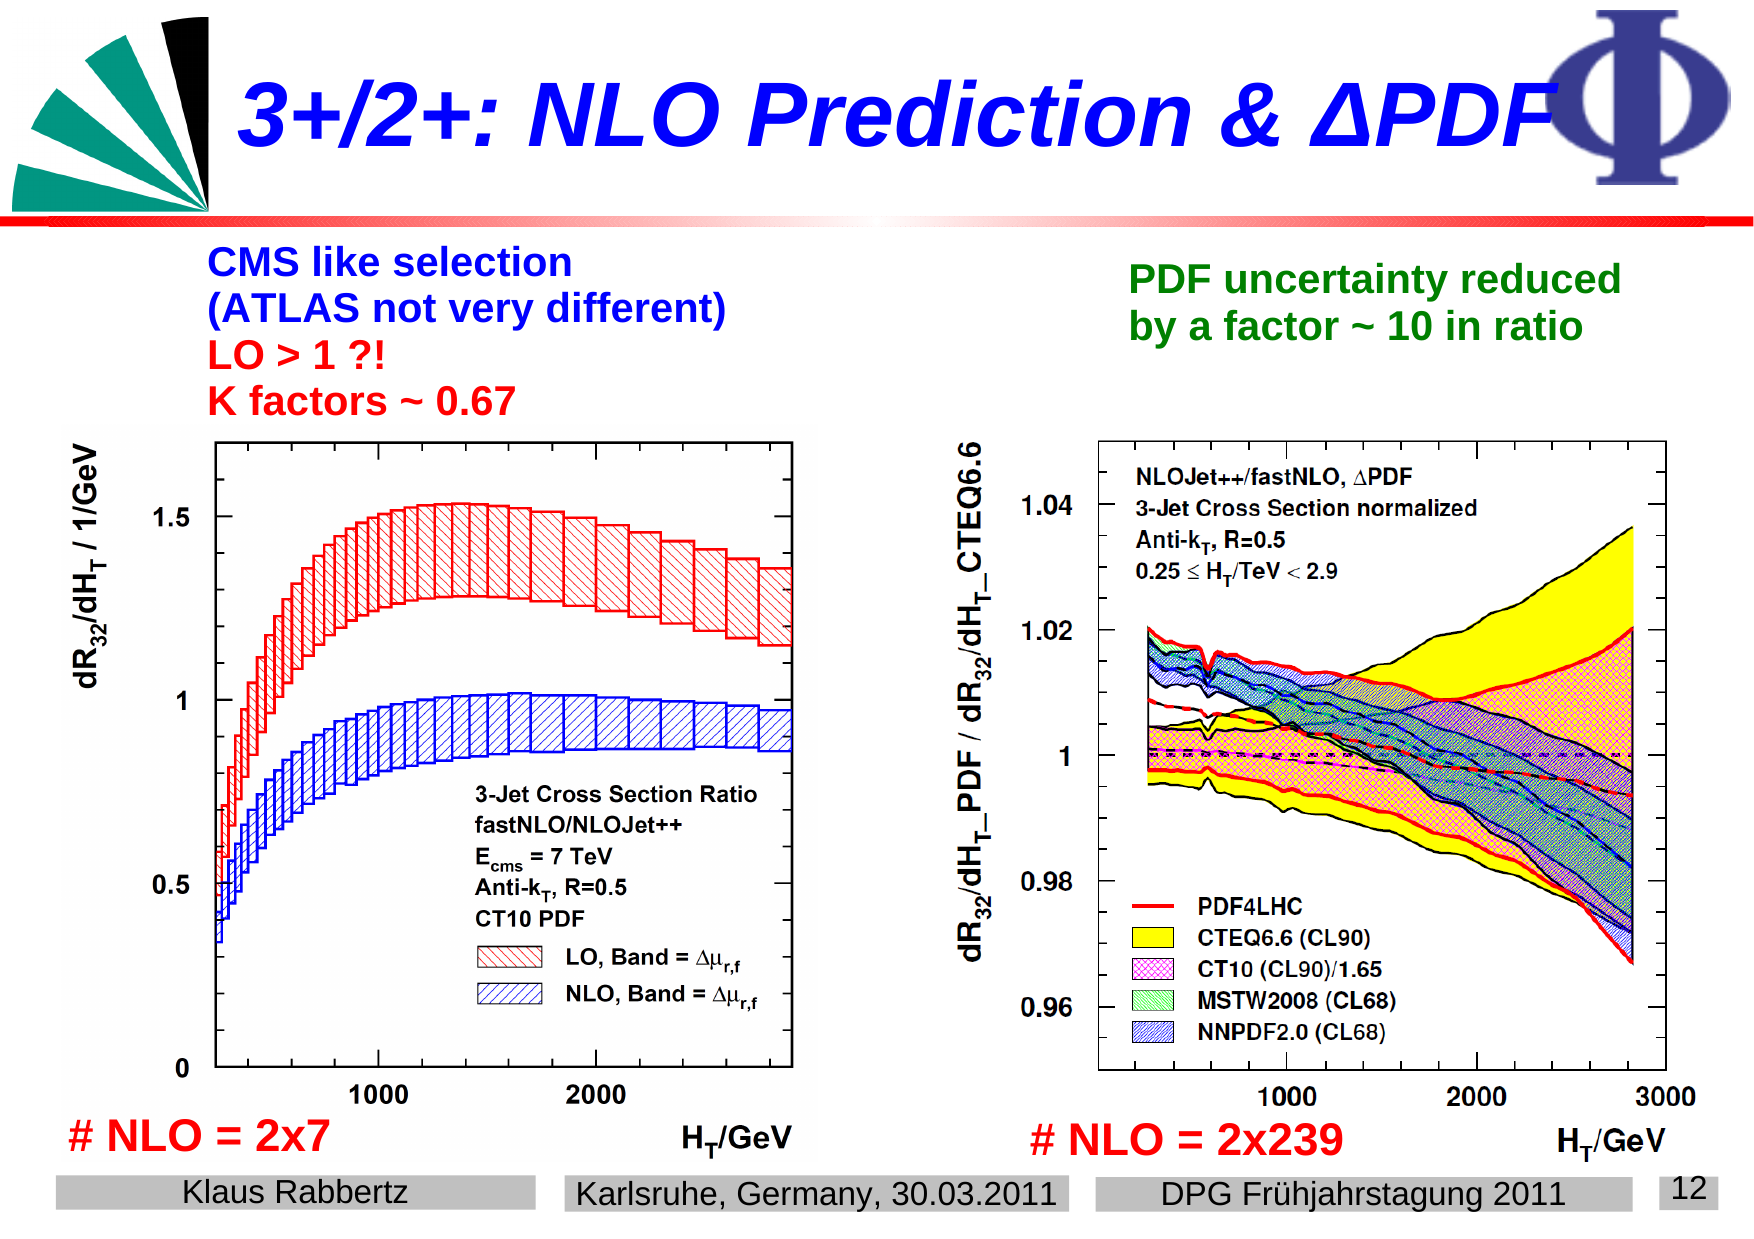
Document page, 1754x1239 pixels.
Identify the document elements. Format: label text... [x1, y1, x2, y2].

text_box # NLO = 2x7 [56, 1104, 344, 1168]
text_box CMS like selection (ATLAS not very different) LO > 1 ?! K factors ~ 0.67 [195, 232, 738, 424]
picture [61, 424, 818, 1162]
picture [1545, 10, 1731, 185]
picture [12, 17, 209, 214]
picture [946, 420, 1696, 1167]
text_box # NLO = 2x239 [1017, 1108, 1357, 1172]
text_box PDF uncertainty reduced by a factor ~ 10 in ratio [1116, 250, 1634, 356]
title 3+/2+: NLO Prediction & ΔPDF [220, 16, 1575, 213]
